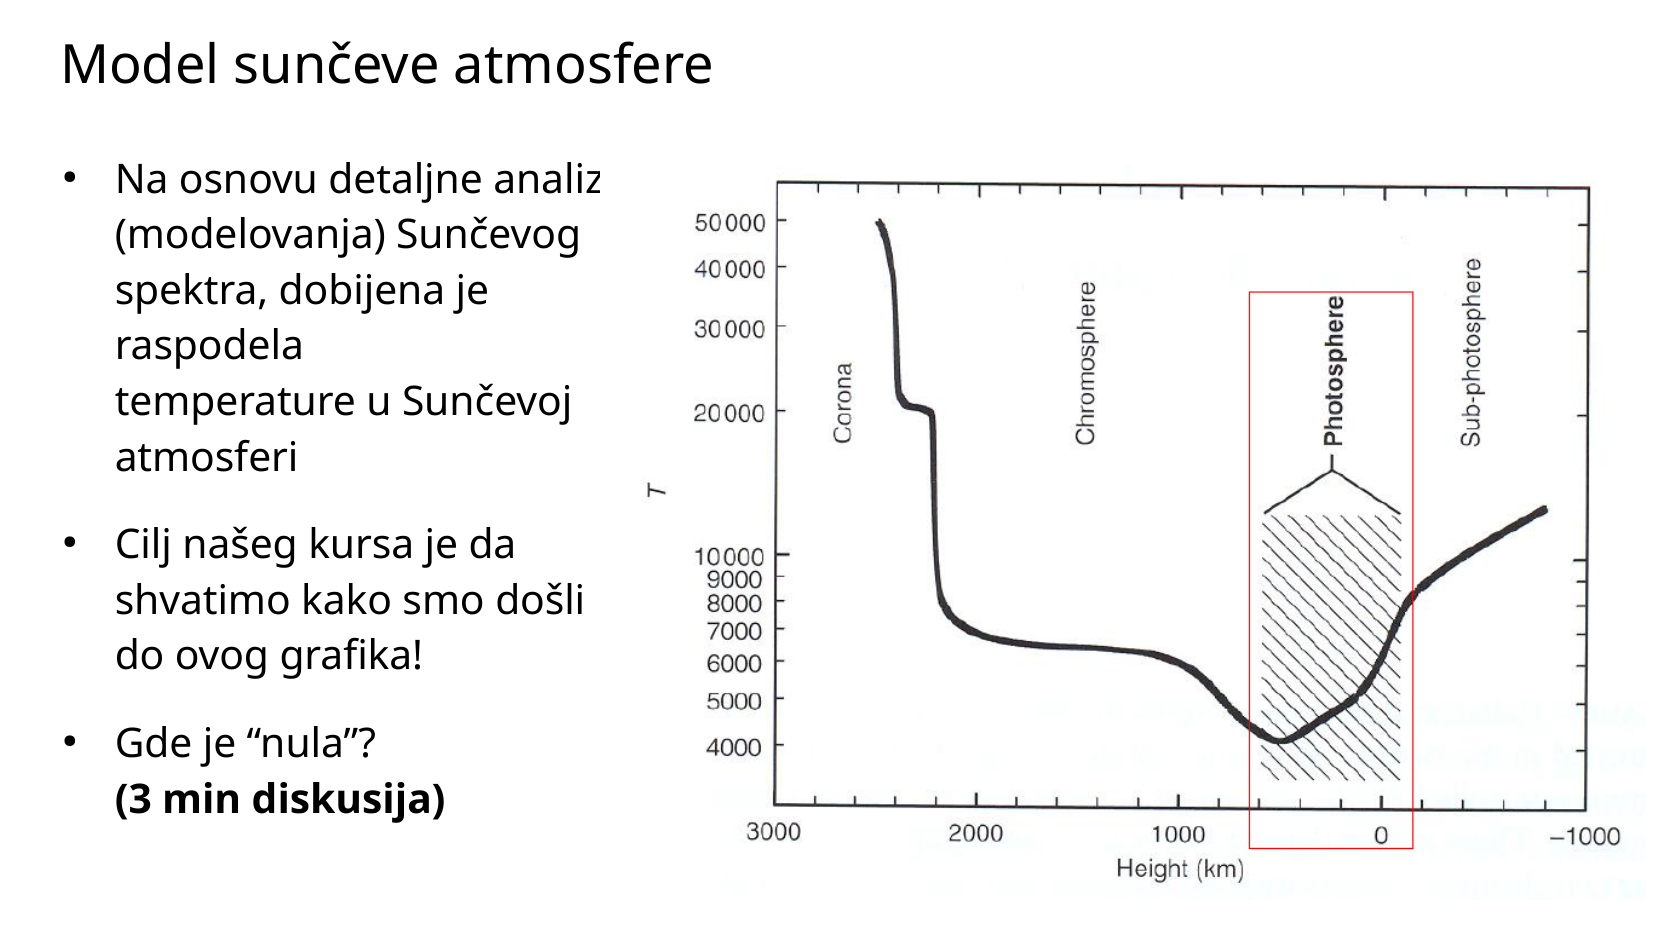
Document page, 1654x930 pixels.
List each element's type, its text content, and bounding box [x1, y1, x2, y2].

title Model sunčeve atmosfere [59, 13, 1648, 113]
picture [600, 150, 1646, 901]
list Na osnovu detaljne analize (modelovanja) Sunčevog spektra, dobijena je raspodela temperature u Sunčevoj atmosferi Cilj našeg kursa je da shvatimo kako smo došli do ovog grafika! Gde je “nula”? (3 min diskusija) [45, 149, 638, 880]
